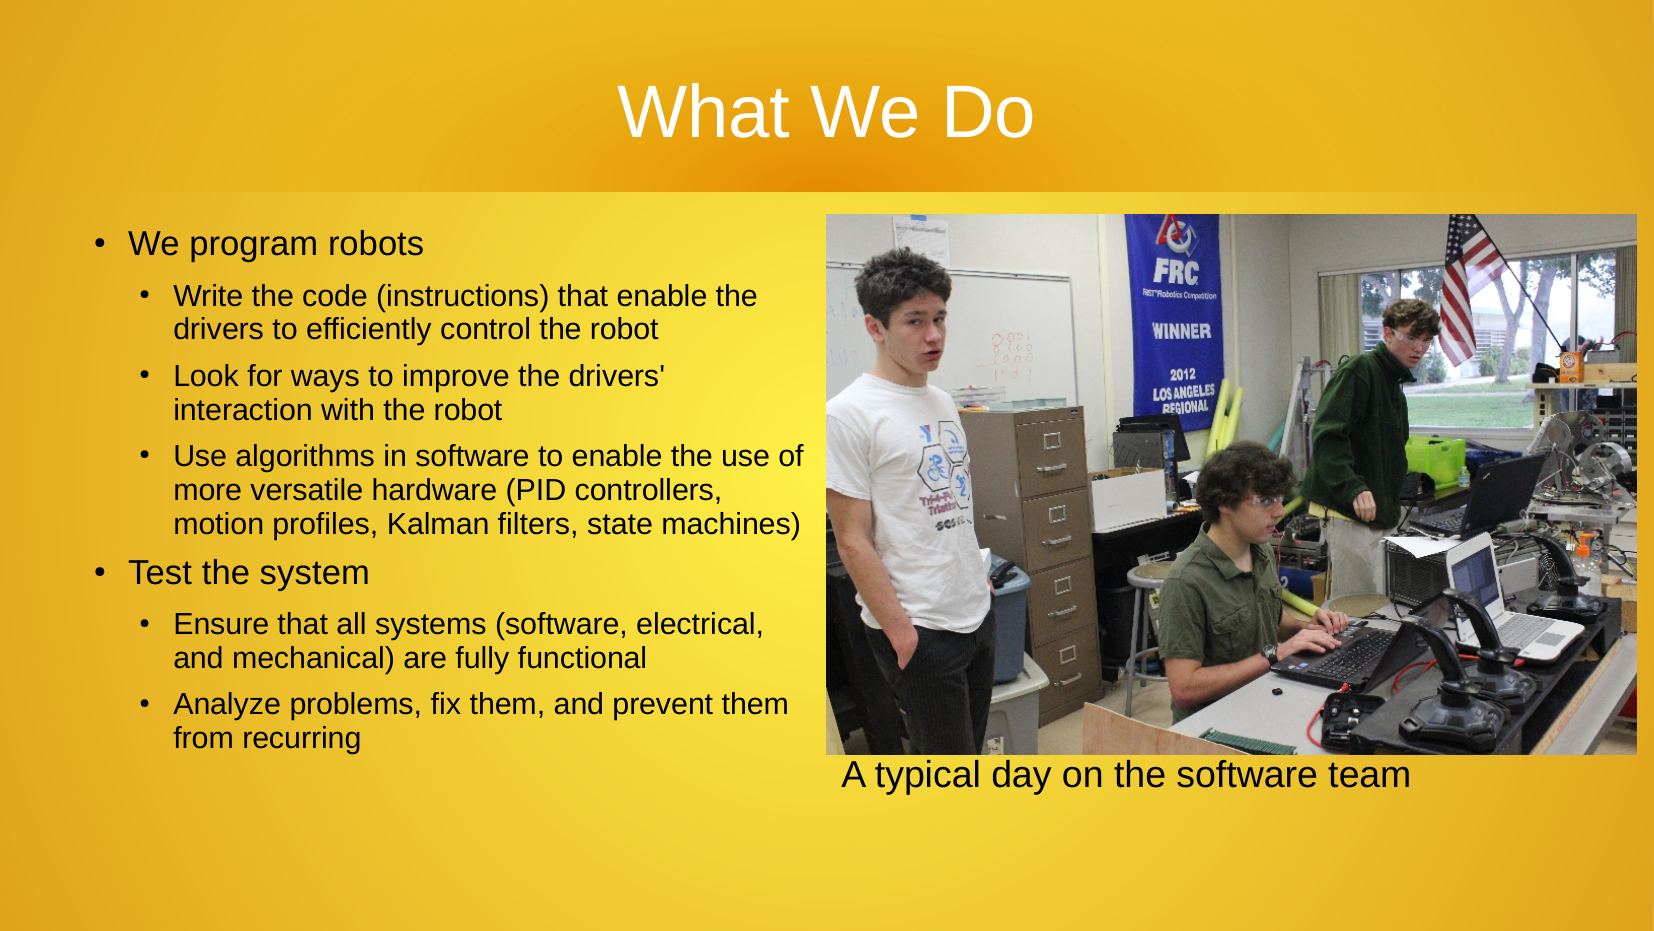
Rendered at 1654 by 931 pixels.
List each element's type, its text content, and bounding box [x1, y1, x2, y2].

text_box A typical day on the software team [826, 746, 1654, 804]
list We program robots Write the code (instructions) that enable the drivers to efficiently control the robot Look for ways to improve the drivers' interaction with the robot Use algorithms in software to enable the use of more versatile hardware (PID controllers, motion profiles, Kalman filters, state machines) Test the system Ensure that all systems (software, electrical, and mechanical) are fully functional Analyze problems, fix them, and prevent them from recurring [82, 224, 809, 764]
picture [826, 214, 1637, 746]
title What We Do [82, 35, 1571, 189]
